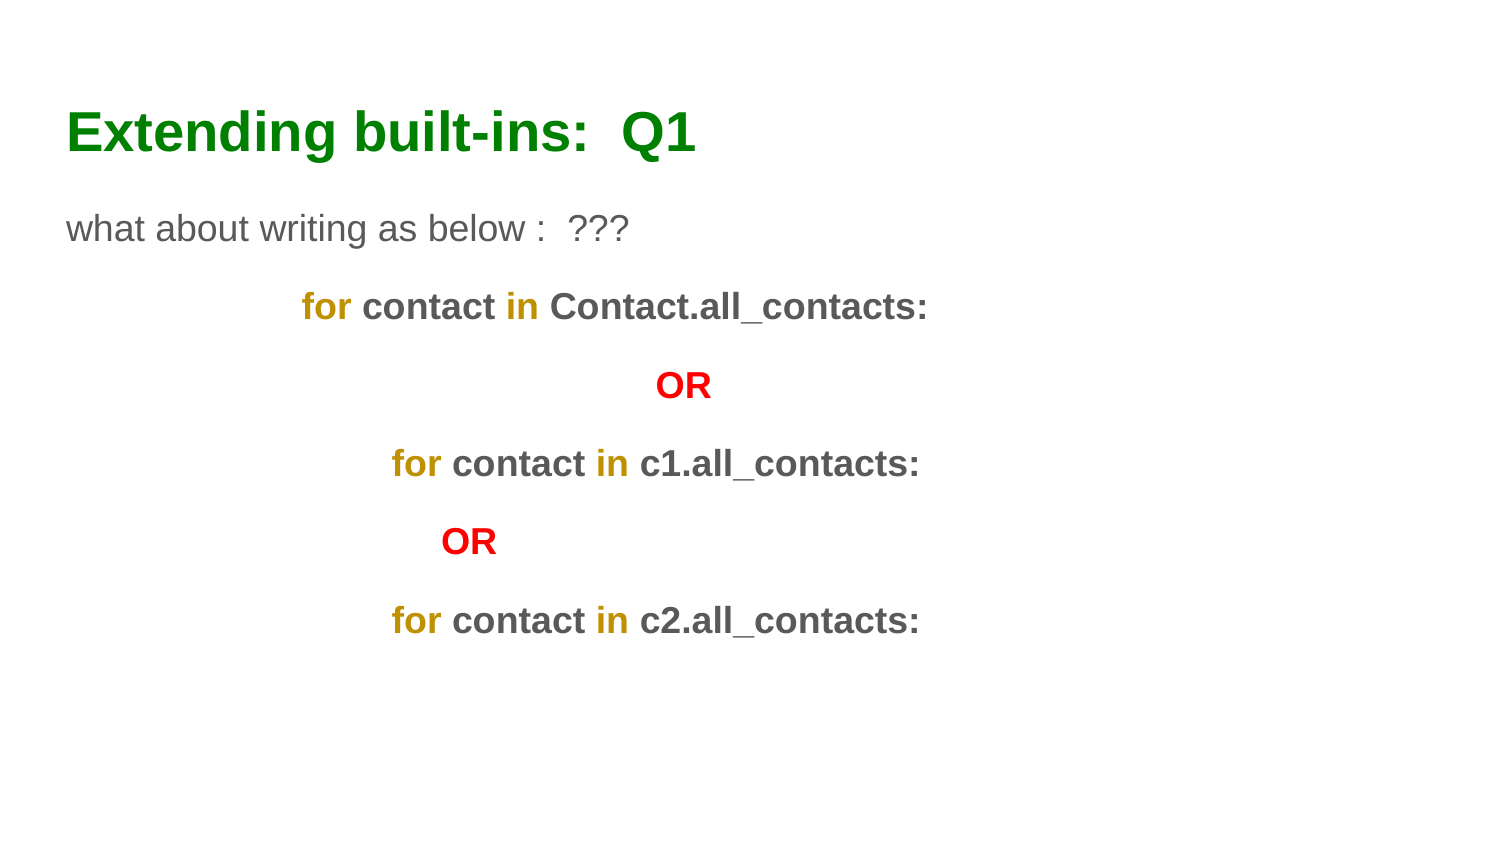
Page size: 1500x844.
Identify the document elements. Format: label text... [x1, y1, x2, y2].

list what about writing as below : ??? for contact in Contact.all_contacts: OR for contact in c1.all_contacts: OR for contact in c2.all_contacts: [51, 189, 1449, 750]
title Extending built-ins: Q1 [51, 72, 1449, 167]
